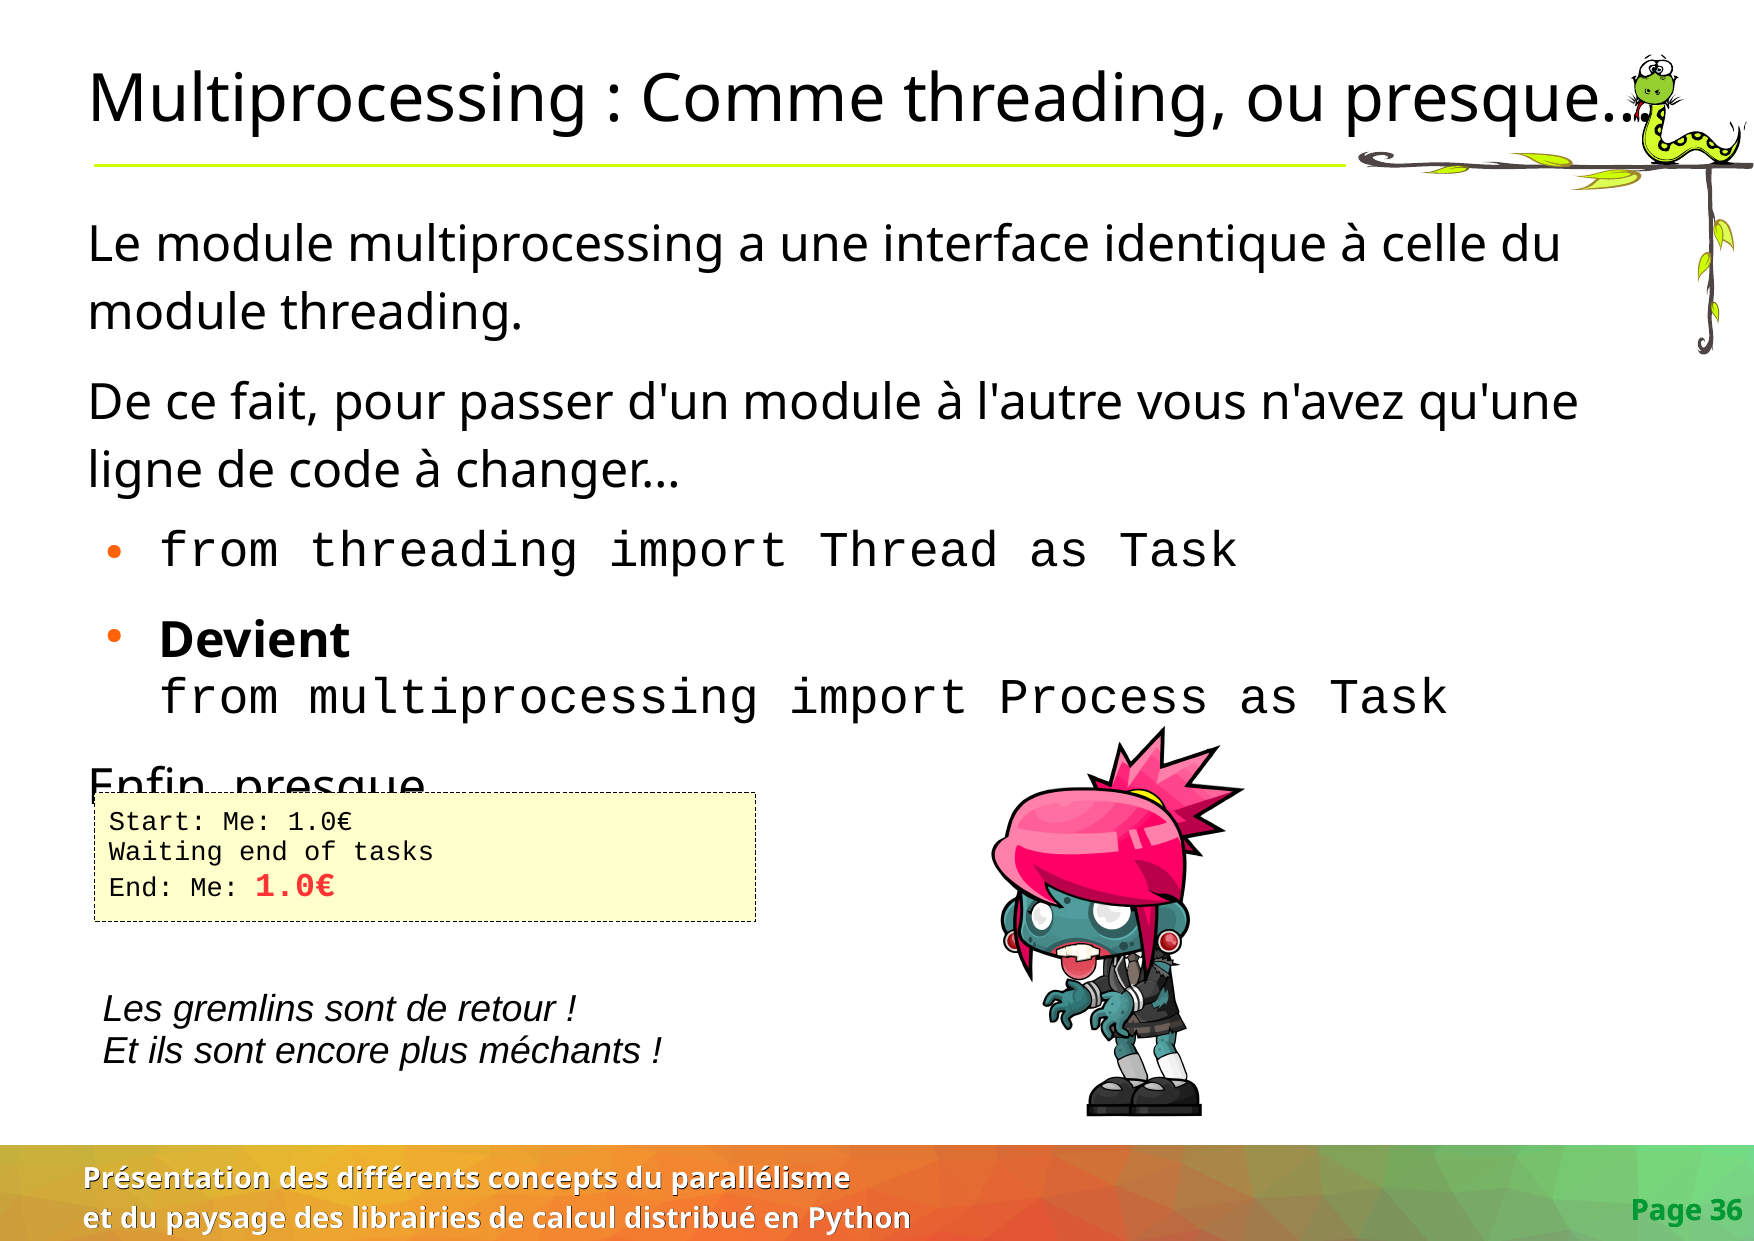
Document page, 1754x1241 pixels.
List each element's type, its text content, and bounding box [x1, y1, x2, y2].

picture [631, 1176, 637, 1185]
picture [240, 1176, 246, 1185]
picture [285, 1176, 290, 1185]
title Multiprocessing : Comme threading, ou presque... [87, 31, 1667, 160]
list Le module multiprocessing a une interface identique à celle du module threading. De ce fait, pour passer d'un module à l'autre vous n'avez qu'une ligne de code à changer… from threading import Thread as Task Devient from multiprocessing import Process as Task Enfin, presque… [87, 207, 1667, 1174]
picture [651, 1174, 656, 1185]
picture [343, 1176, 348, 1185]
text_box Les gremlins sont de retour ! Et ils sont encore plus méchants ! [87, 973, 678, 1087]
picture [0, 1145, 1754, 1241]
picture [678, 1176, 683, 1185]
text_box Start: Me: 1.0€ Waiting end of tasks End: Me: 1.0€ [94, 792, 756, 922]
picture [509, 1176, 514, 1185]
picture [980, 708, 1256, 1134]
picture [579, 1176, 585, 1185]
